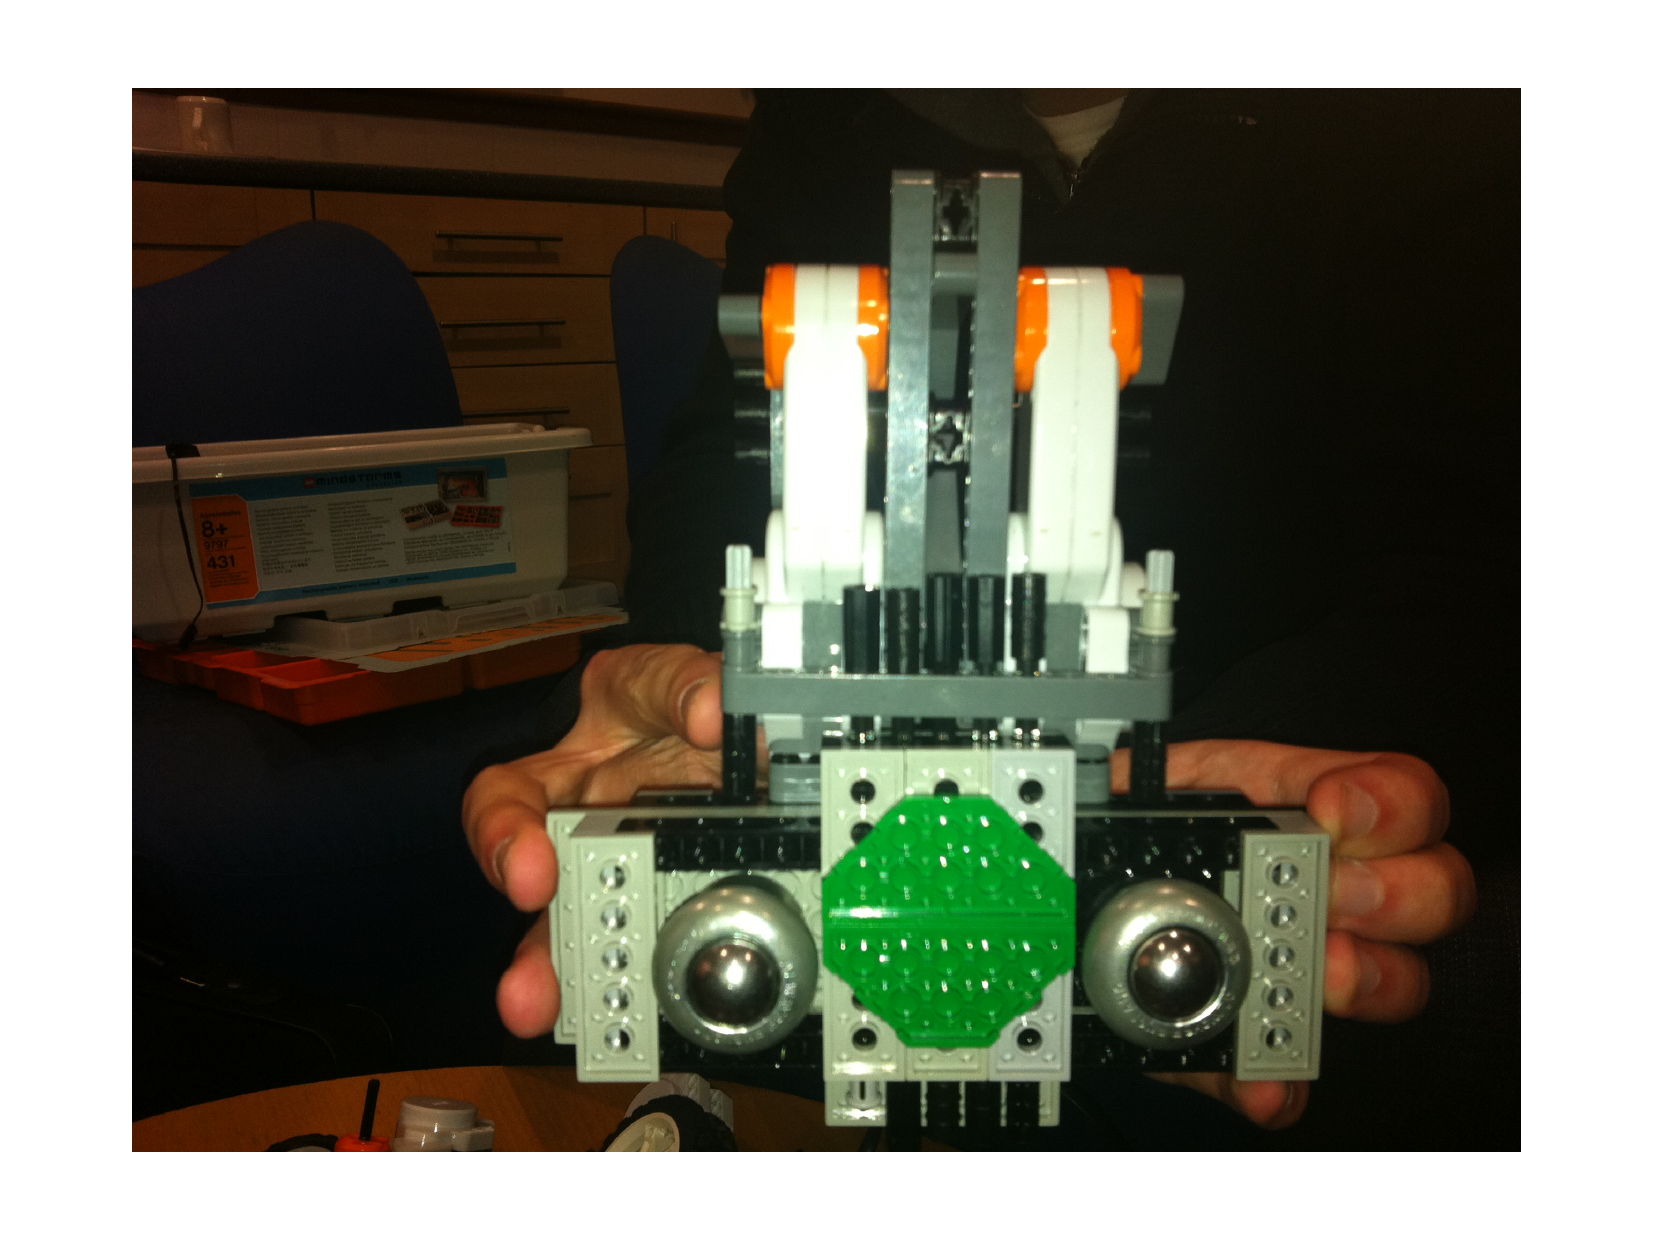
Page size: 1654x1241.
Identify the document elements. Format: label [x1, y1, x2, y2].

picture [132, 88, 1521, 1152]
